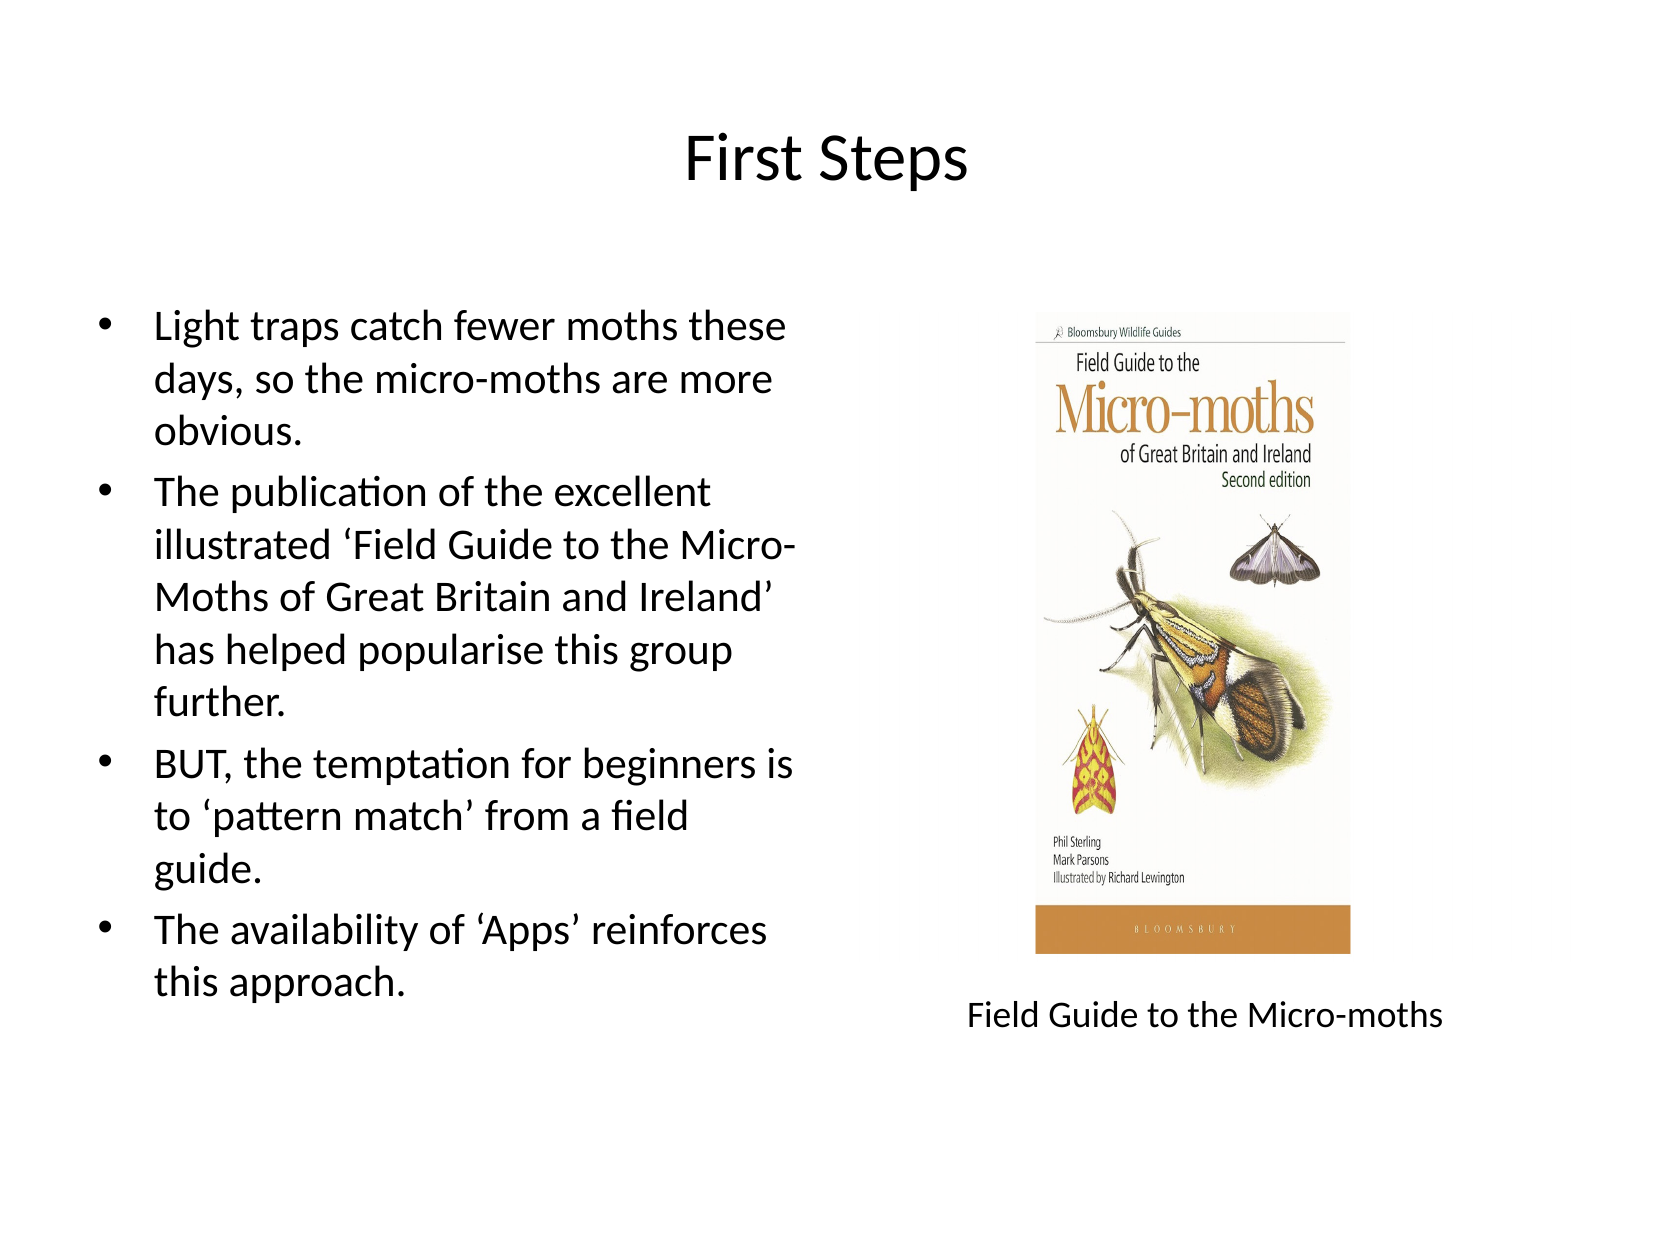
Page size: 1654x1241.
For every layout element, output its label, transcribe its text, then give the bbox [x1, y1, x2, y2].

picture [840, 312, 1571, 962]
title First Steps [82, 49, 1571, 257]
text_box Field Guide to the Micro-moths [840, 982, 1571, 1106]
list Light traps catch fewer moths these days, so the micro-moths are more obvious. The publication of the excellent illustrated ‘Field Guide to the Micro-Moths of Great Britain and Ireland’ has helped popularise this group further. BUT, the temptation for beginners is to ‘pattern match’ from a field guide. The availability of ‘Apps’ reinforces this approach. [82, 289, 813, 1108]
